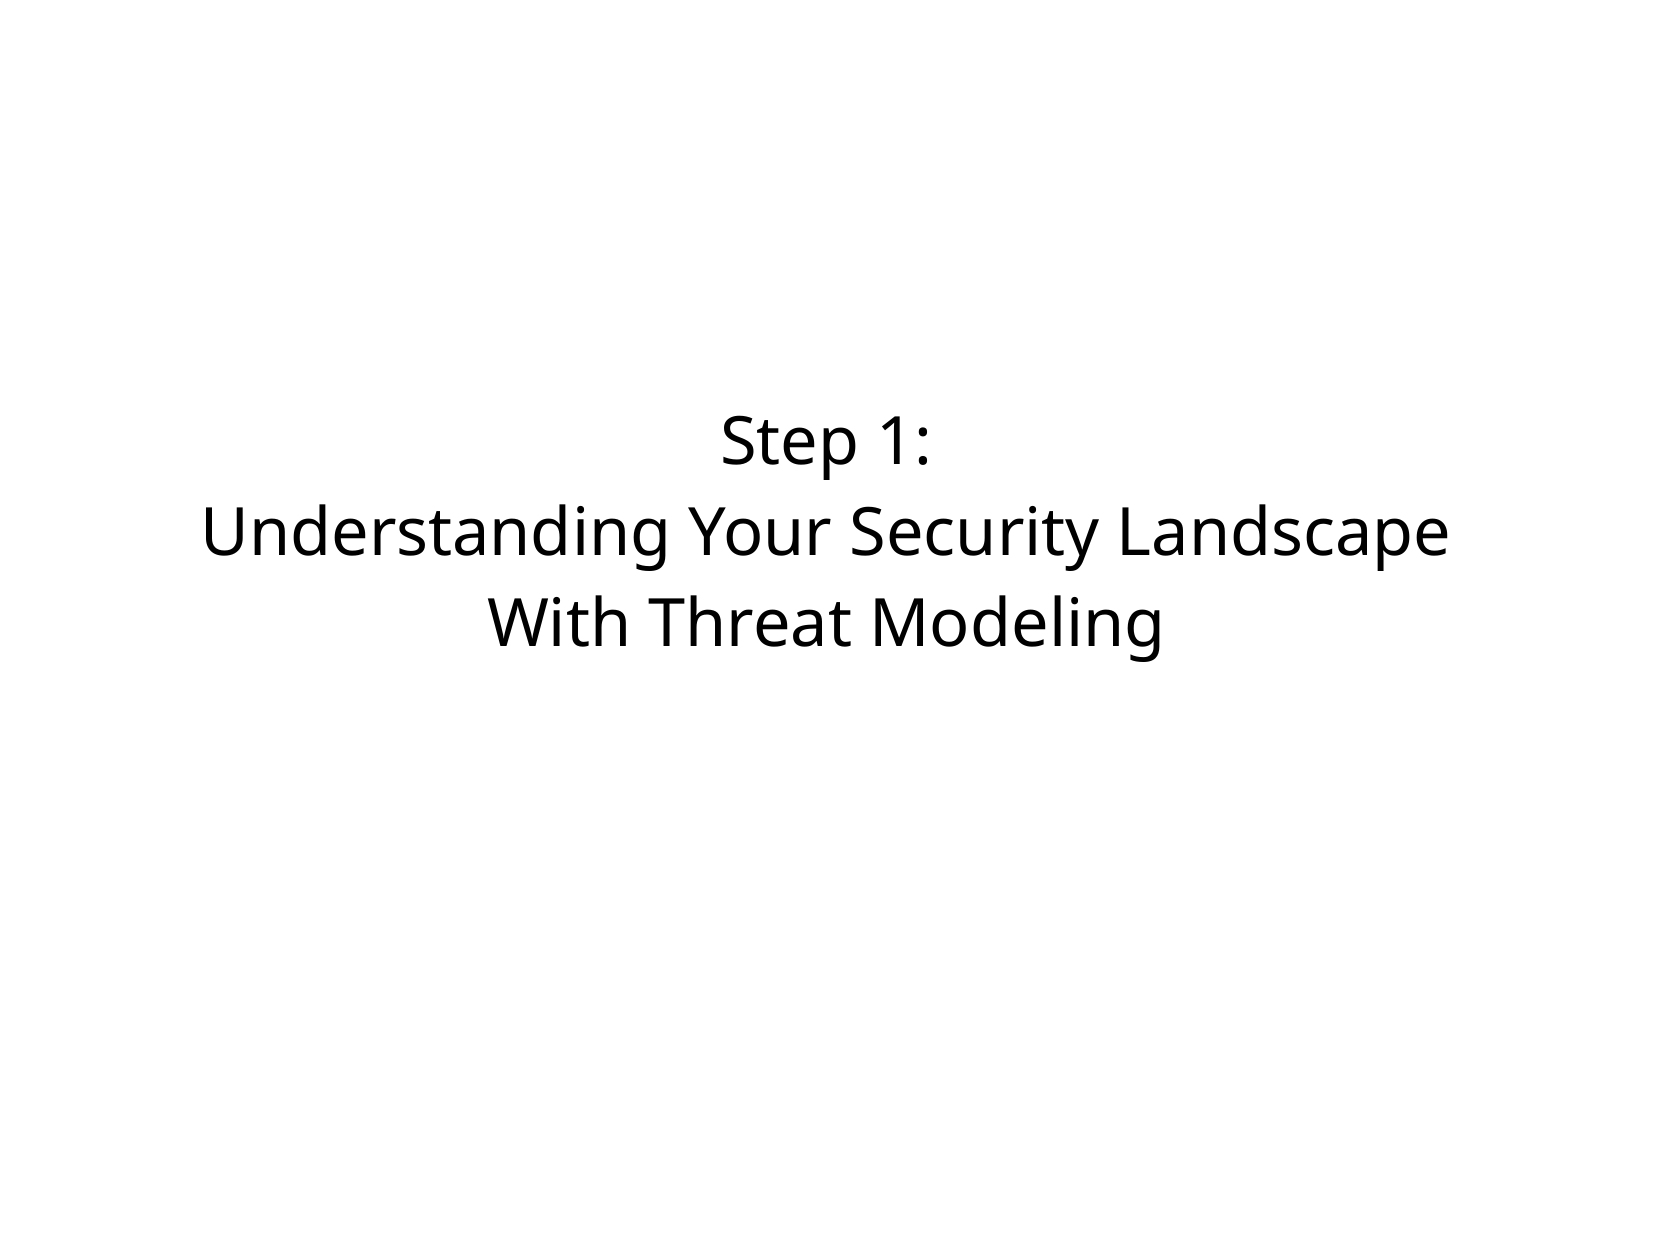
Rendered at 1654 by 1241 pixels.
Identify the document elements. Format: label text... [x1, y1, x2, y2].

subtitle Step 1: Understanding Your Security Landscape With Threat Modeling [82, 49, 1571, 1010]
